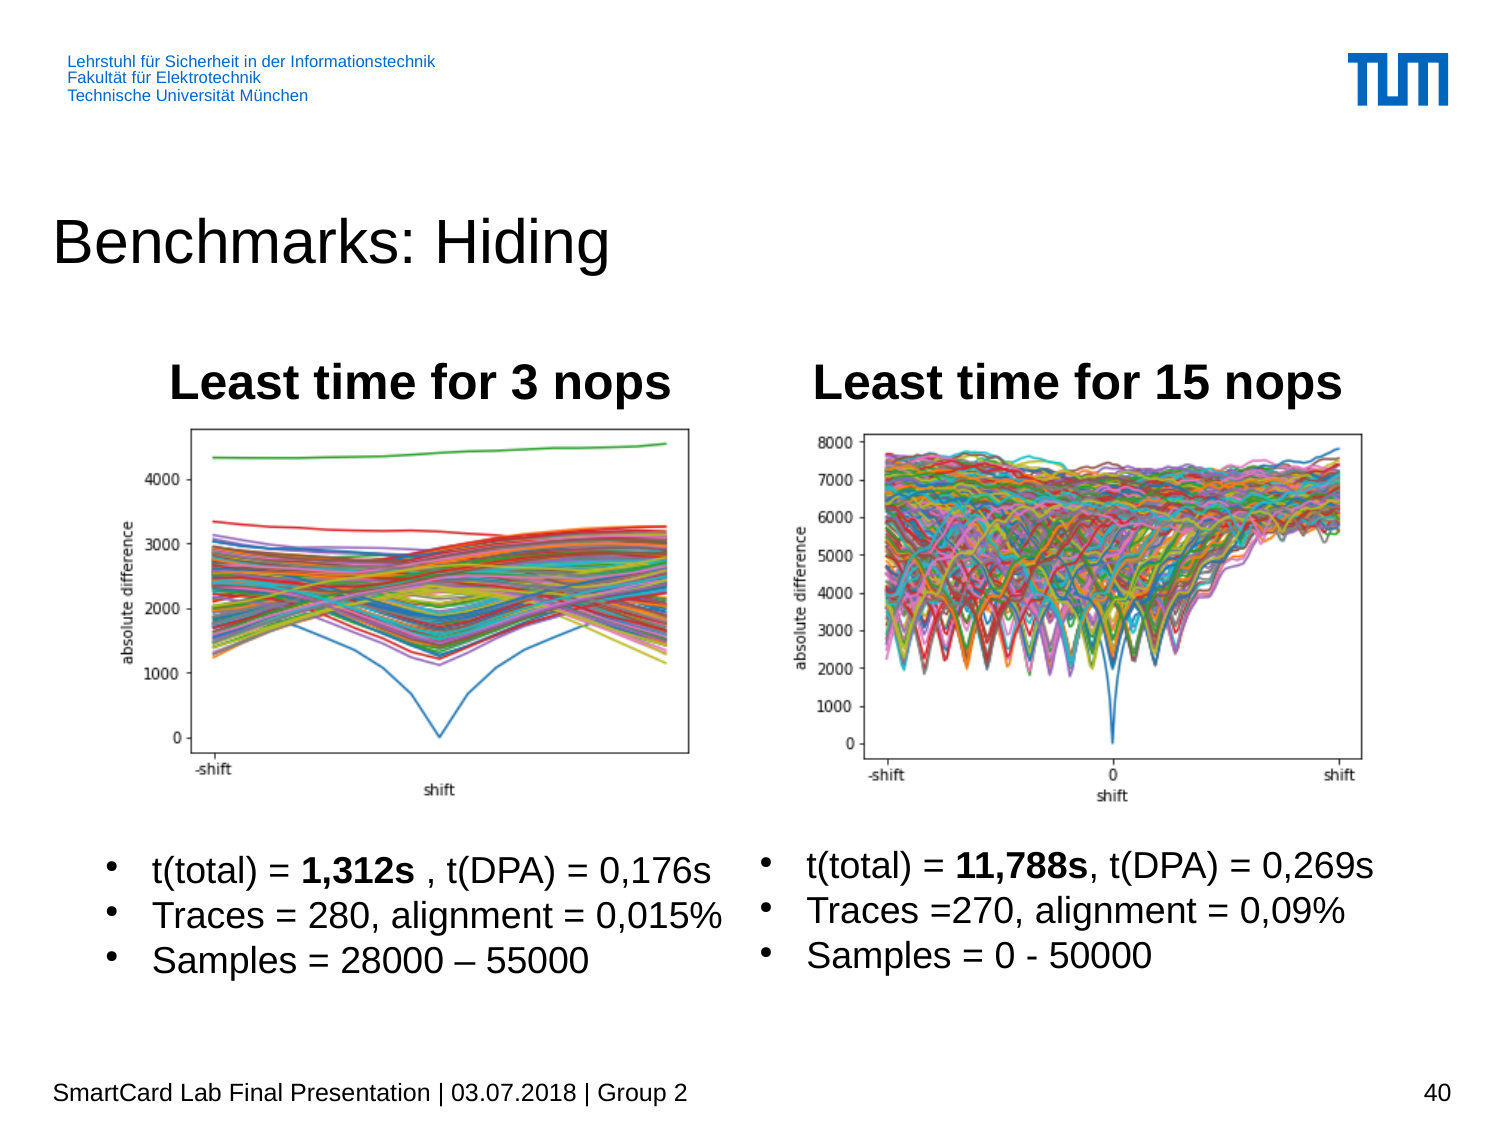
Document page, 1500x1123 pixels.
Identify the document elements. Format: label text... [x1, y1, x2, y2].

text_box Least time for 3 nops [103, 275, 739, 410]
text_box t(total) = 1,312s , t(DPA) = 0,176s Traces = 280, alignment = 0,015% Samples = 28000 – 55000 [105, 486, 740, 1090]
text_box Least time for 15 nops [759, 275, 1398, 410]
picture [785, 419, 1376, 477]
picture [112, 414, 703, 486]
text_box t(total) = 11,788s, t(DPA) = 0,269s Traces =270, alignment = 0,09% Samples = 0 - 50000 [759, 477, 1398, 1081]
title Benchmarks: Hiding [52, 209, 1453, 269]
